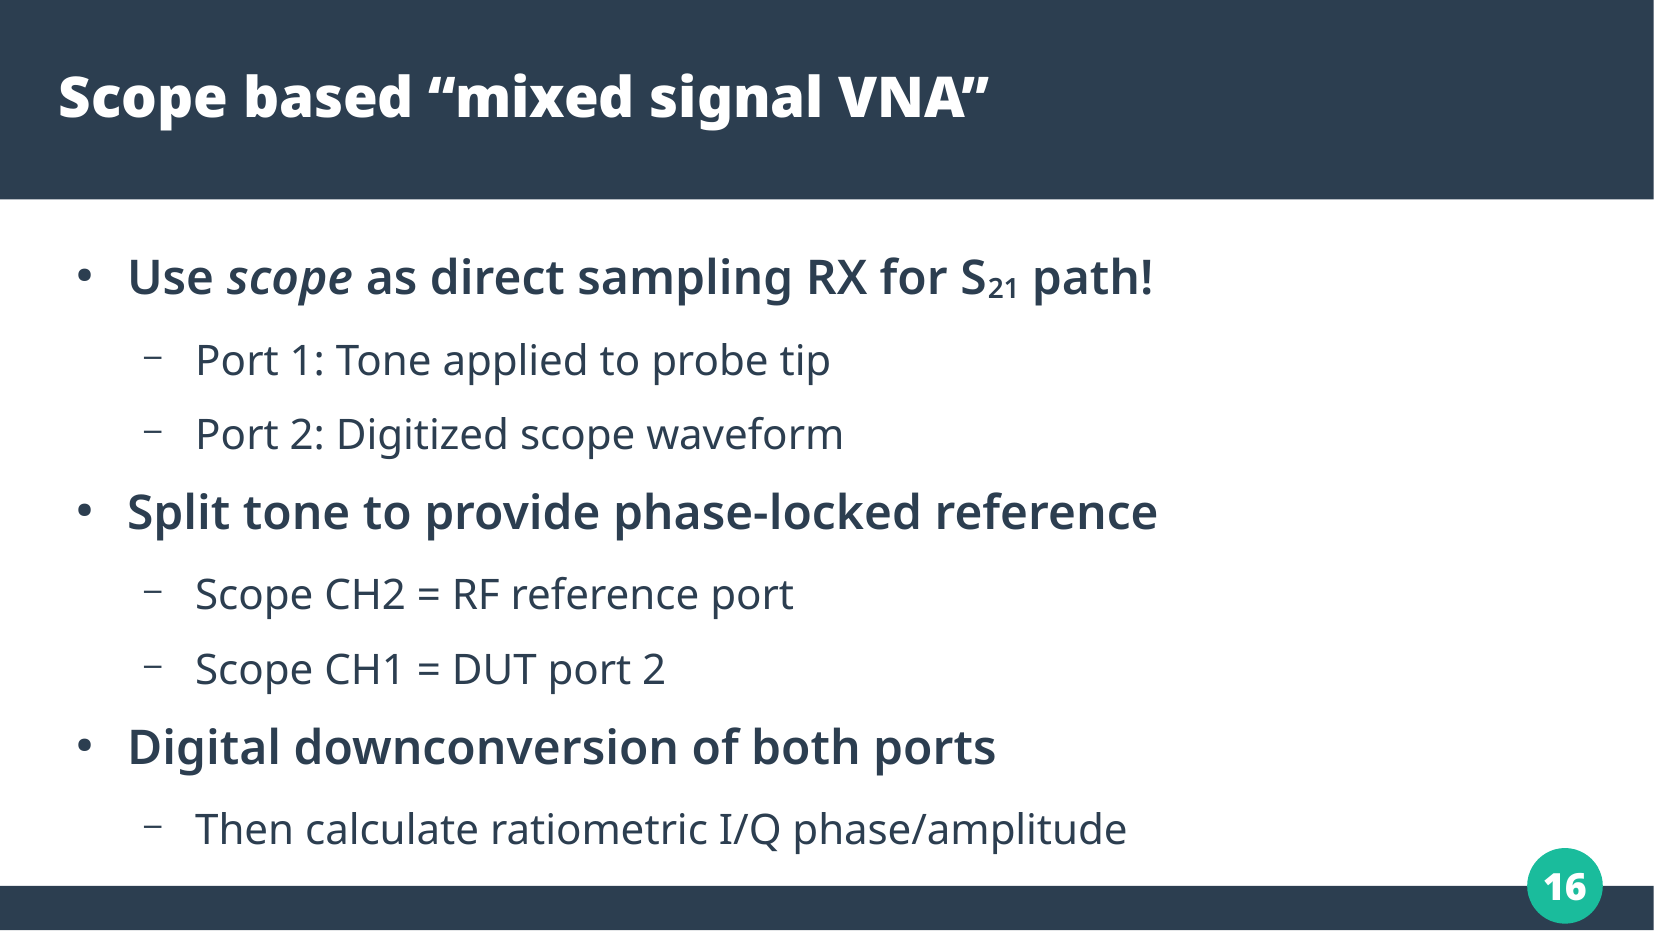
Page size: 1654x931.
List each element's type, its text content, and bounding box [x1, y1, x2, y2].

title Scope based “mixed signal VNA” [59, 37, 1595, 155]
list Use scope as direct sampling RX for S21 path! Port 1: Tone applied to probe tip Port 2: Digitized scope waveform Split tone to provide phase-locked reference Scope CH2 = RF reference port Scope CH1 = DUT port 2 Digital downconversion of both ports Then calculate ratiometric I/Q phase/amplitude [59, 243, 1595, 864]
